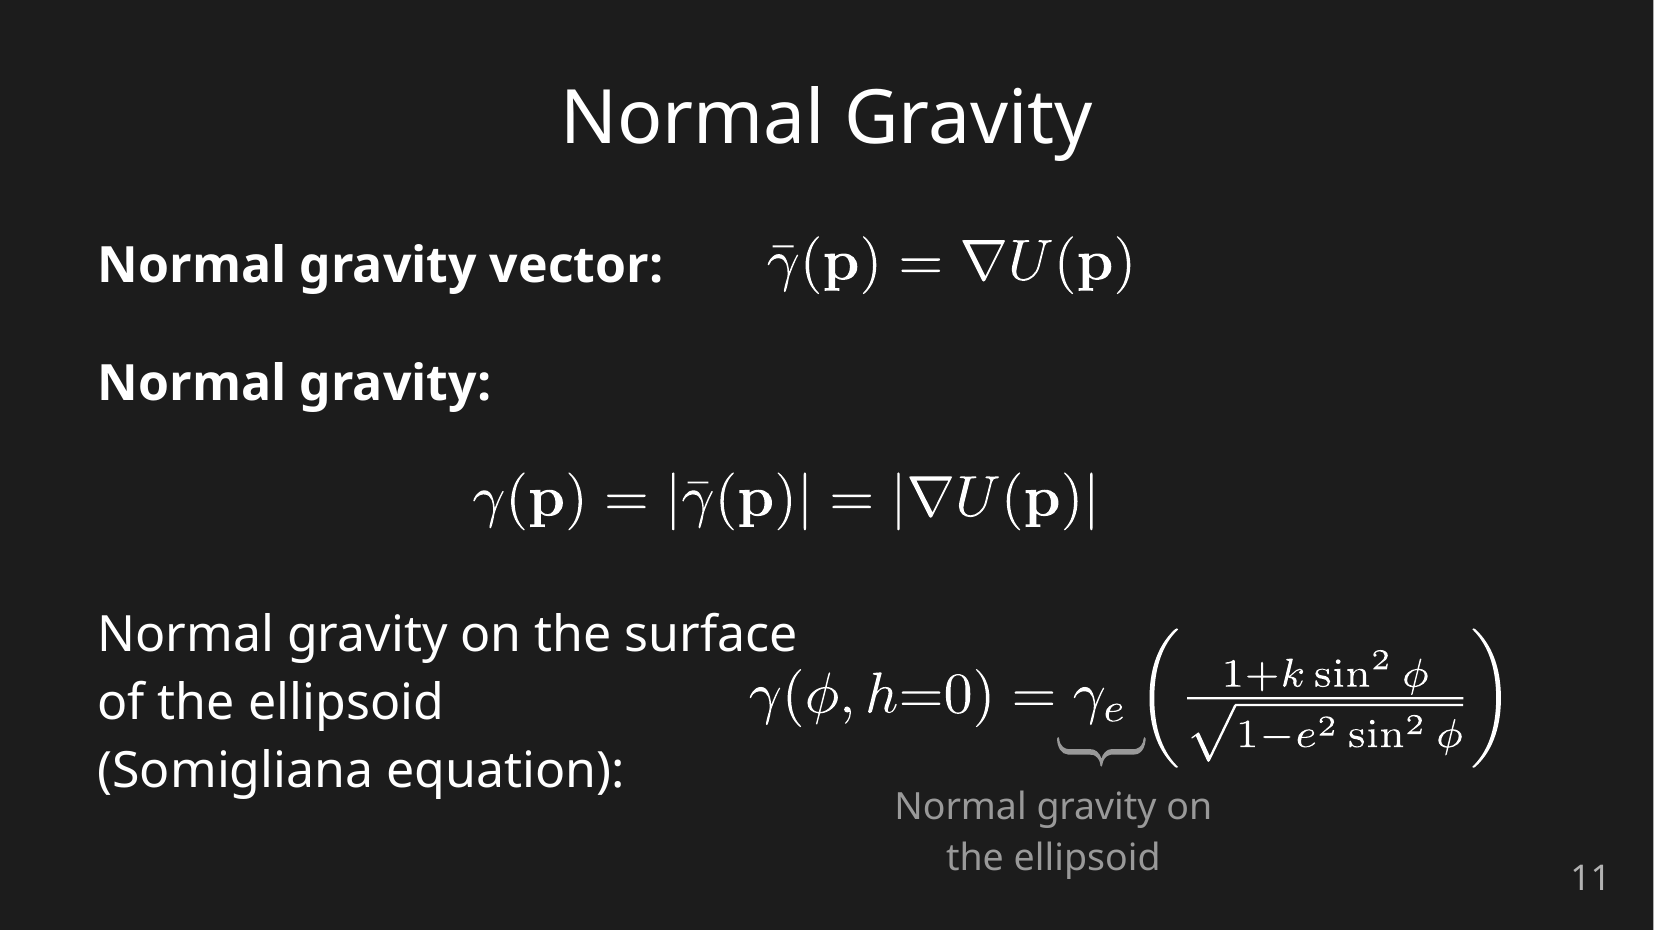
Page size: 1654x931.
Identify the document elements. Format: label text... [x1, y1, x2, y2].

text_box [1472, 628, 1501, 768]
text_box [777, 472, 791, 531]
text_box [1059, 236, 1074, 295]
text_box <number> [1409, 845, 1626, 916]
text_box [1349, 729, 1365, 748]
text_box [803, 472, 807, 531]
text_box [1116, 236, 1131, 295]
text_box [832, 494, 872, 498]
text_box [511, 472, 525, 531]
title Normal Gravity [82, 37, 1571, 193]
text_box [1381, 729, 1404, 748]
text_box [868, 672, 897, 714]
text_box [1225, 659, 1241, 687]
text_box Normal gravity: [82, 340, 532, 443]
text_box [901, 269, 941, 273]
text_box [1025, 489, 1059, 528]
text_box [1334, 668, 1344, 687]
text_box Normal gravity vector: [82, 221, 739, 325]
text_box [1191, 703, 1464, 762]
text_box [1438, 718, 1462, 756]
text_box [862, 236, 877, 295]
text_box [767, 254, 799, 293]
text_box [1368, 729, 1378, 748]
text_box [975, 669, 990, 728]
text_box [1373, 649, 1388, 670]
text_box [473, 490, 504, 529]
text_box [1239, 720, 1255, 748]
text_box [1057, 737, 1146, 767]
text_box [962, 240, 1006, 282]
text_box [739, 489, 772, 528]
text_box [1347, 668, 1370, 687]
text_box [530, 489, 563, 528]
text_box [1297, 729, 1316, 748]
text_box [1011, 240, 1052, 281]
text_box Normal gravity on the surface of the ellipsoid (Somigliana equation): [82, 590, 821, 789]
text_box [805, 236, 820, 295]
text_box [945, 674, 971, 714]
text_box [720, 472, 734, 531]
text_box [1073, 686, 1105, 726]
text_box [824, 253, 858, 291]
text_box [1149, 628, 1179, 768]
text_box [607, 505, 646, 509]
text_box [1283, 658, 1304, 688]
text_box [821, 672, 838, 714]
text_box [1247, 661, 1278, 692]
text_box Normal gravity on the ellipsoid [849, 772, 1258, 880]
text_box [1404, 658, 1428, 696]
text_box [832, 505, 872, 509]
text_box [844, 706, 851, 724]
text_box [1315, 668, 1331, 688]
text_box [1063, 472, 1078, 531]
text_box [682, 490, 713, 529]
text_box [1407, 714, 1422, 735]
text_box [1105, 703, 1123, 722]
text_box [607, 494, 646, 498]
text_box [958, 476, 1000, 518]
text_box [568, 472, 582, 531]
text_box [1319, 716, 1335, 736]
text_box [1078, 253, 1112, 291]
text_box [1006, 472, 1021, 531]
text_box [909, 476, 953, 518]
